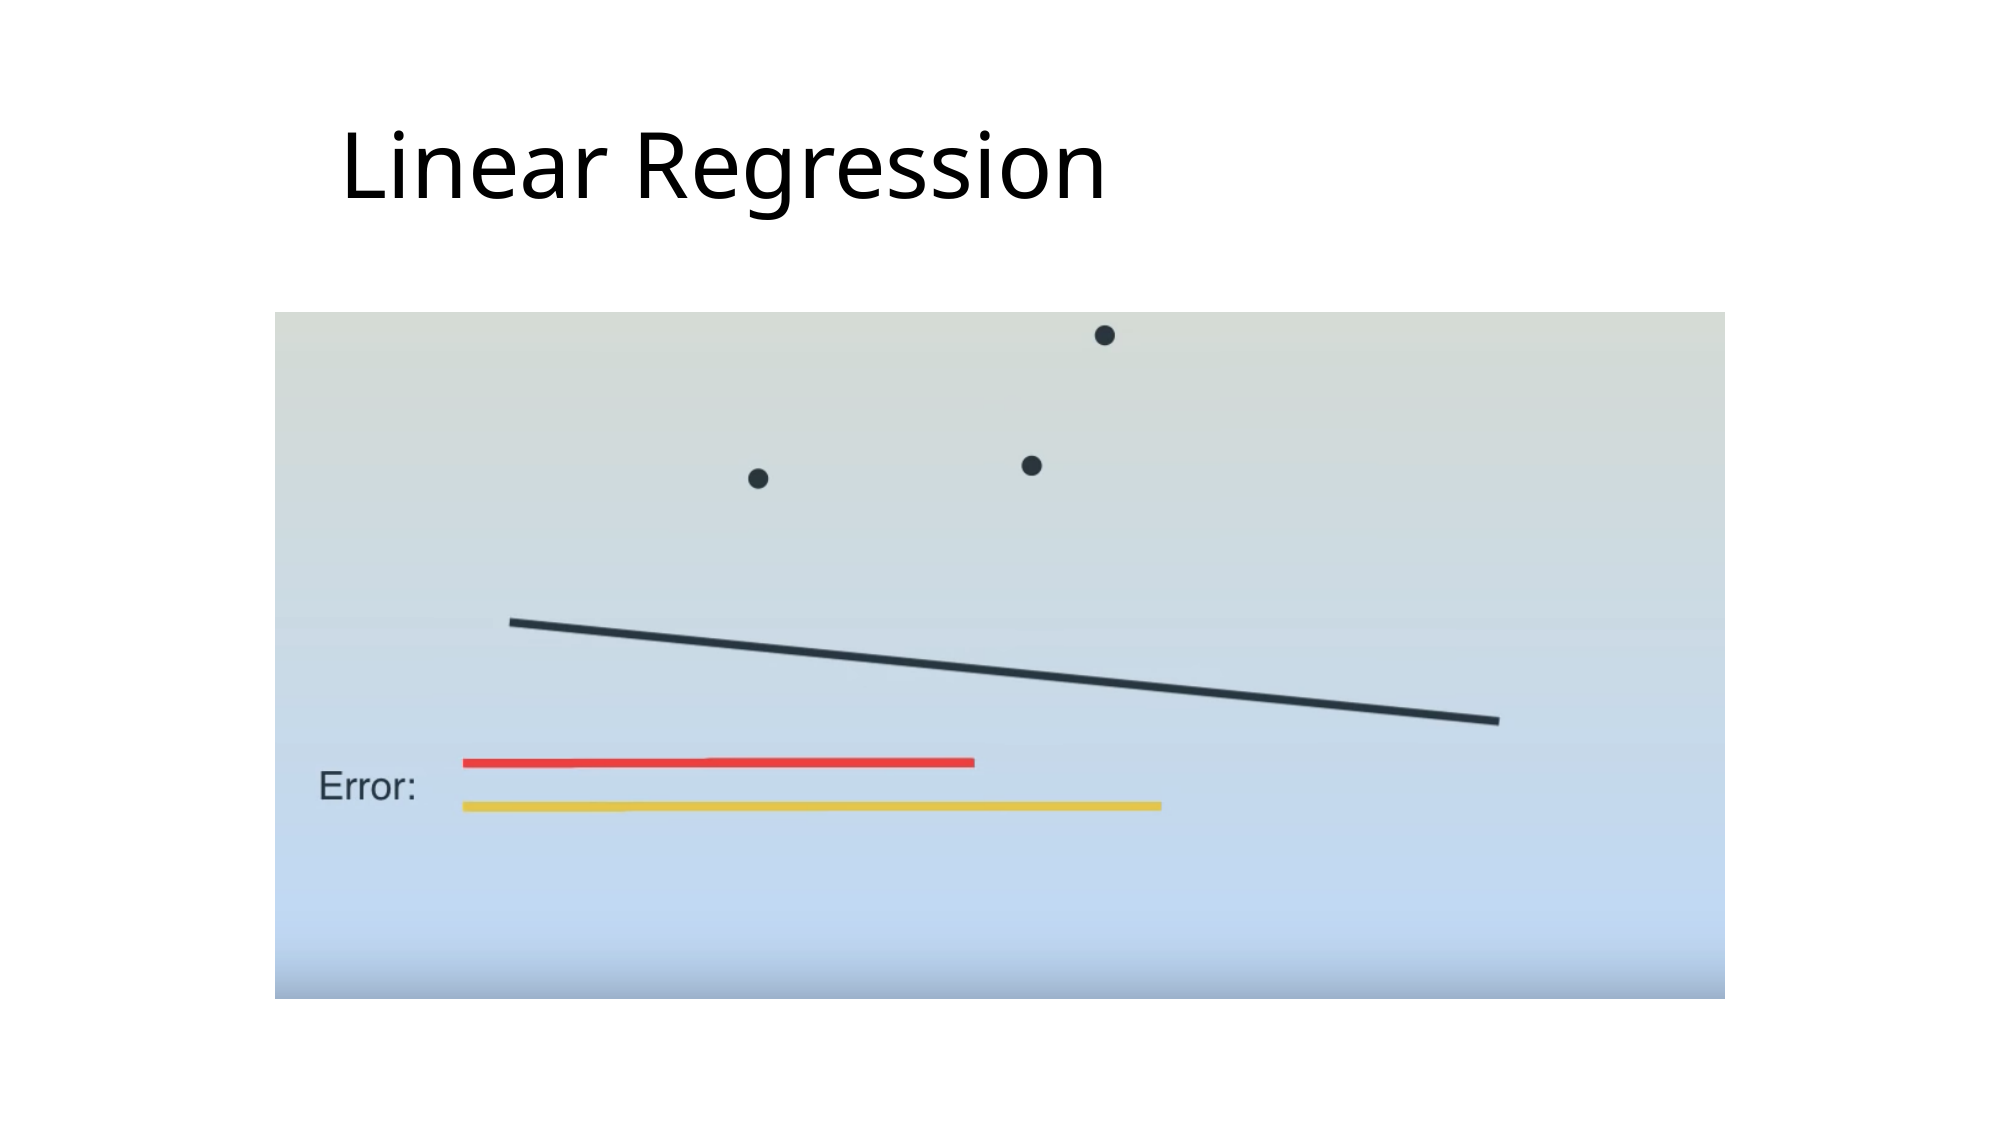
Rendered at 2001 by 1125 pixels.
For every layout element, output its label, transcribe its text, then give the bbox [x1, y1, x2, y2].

picture [275, 312, 1725, 999]
title Linear Regression [324, 87, 1675, 250]
